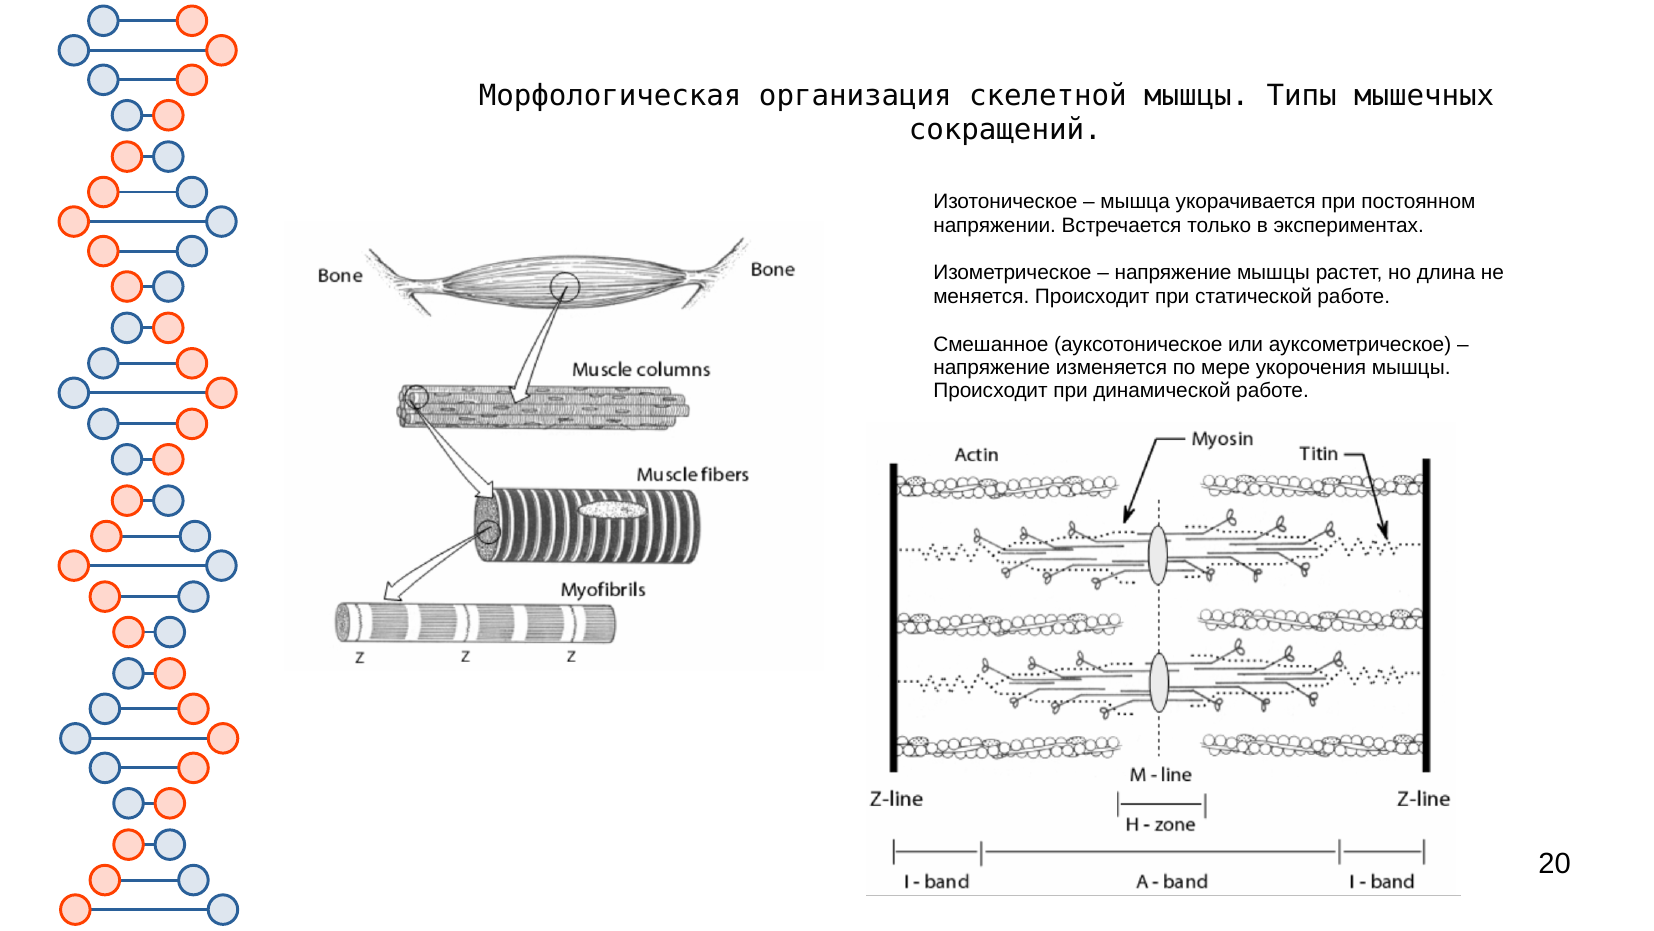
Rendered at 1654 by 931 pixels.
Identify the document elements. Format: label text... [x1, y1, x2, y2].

picture [866, 422, 1461, 896]
picture [284, 217, 836, 683]
title Морфологическая организация скелетной мышцы. Типы мышечных сокращений. [265, 35, 1595, 189]
text_box Изотоническое – мышца укорачивается при постоянном напряжении. Встречается только в экспериментах. Изометрическое – напряжение мышцы растет, но длина не меняется. Происходит при статической работе. Смешанное (ауксотоническое или ауксометрическое) – напряжение изменяется по мере укорочения мышцы. Происходит при динамической работе. [918, 182, 1567, 350]
